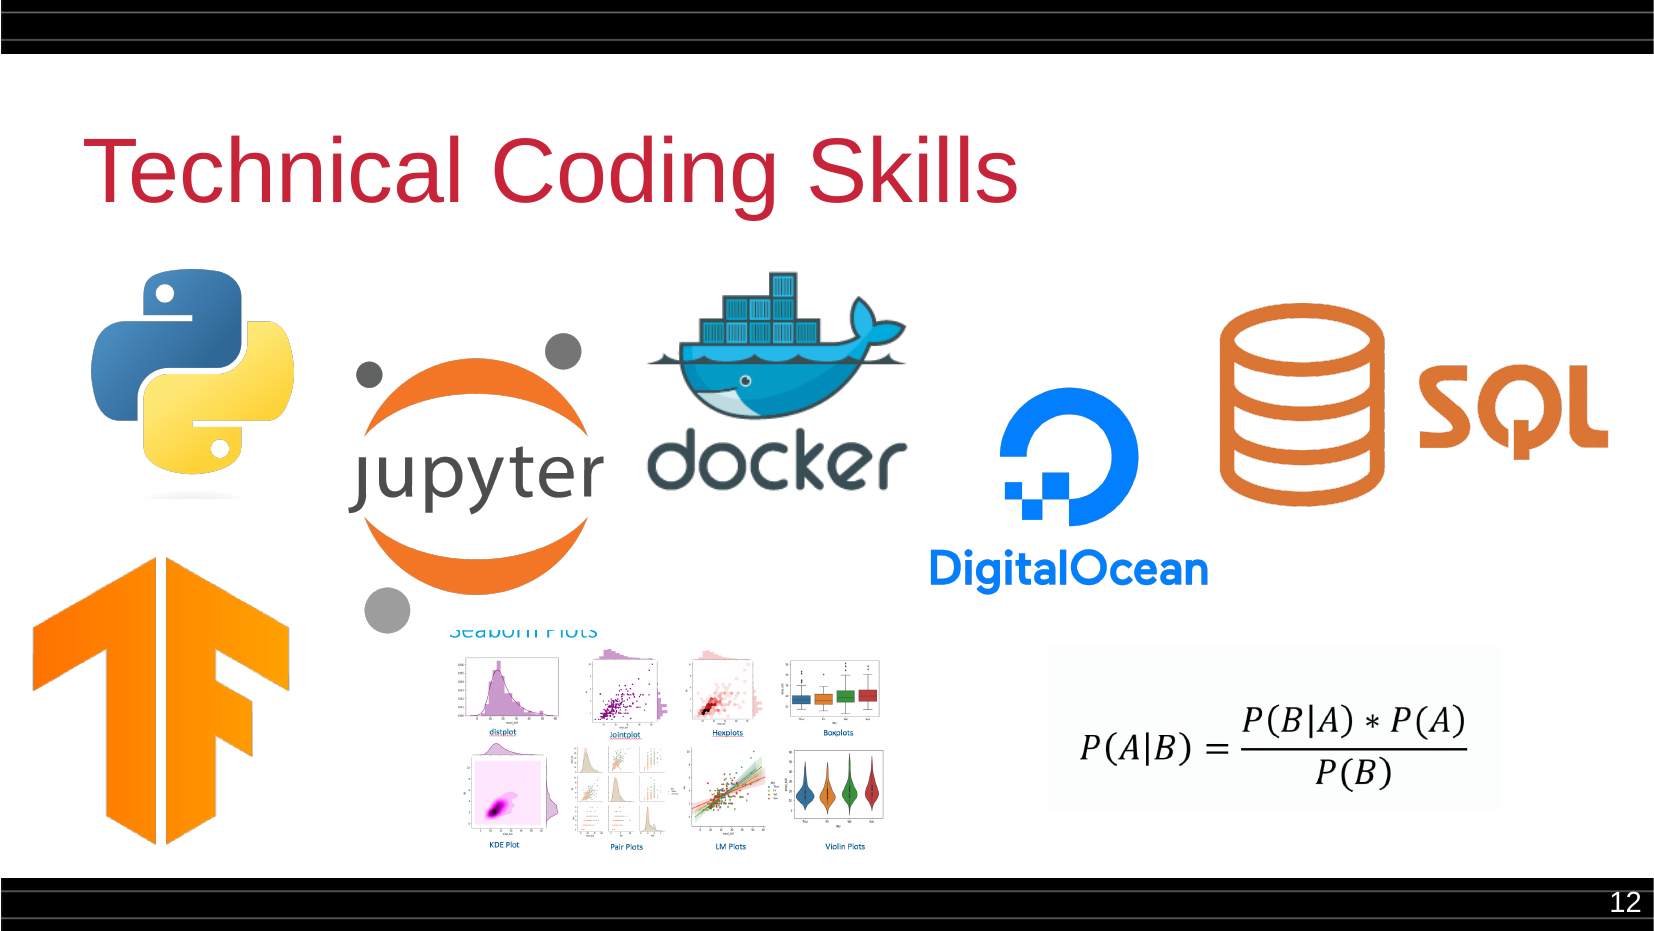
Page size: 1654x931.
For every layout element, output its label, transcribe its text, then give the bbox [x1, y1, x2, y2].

picture [345, 225, 1636, 856]
picture [91, 269, 301, 499]
picture [15, 554, 307, 847]
title Technical Coding Skills [82, 67, 1571, 273]
picture [1, 0, 1654, 54]
picture [1, 878, 1654, 931]
picture [1048, 646, 1501, 811]
